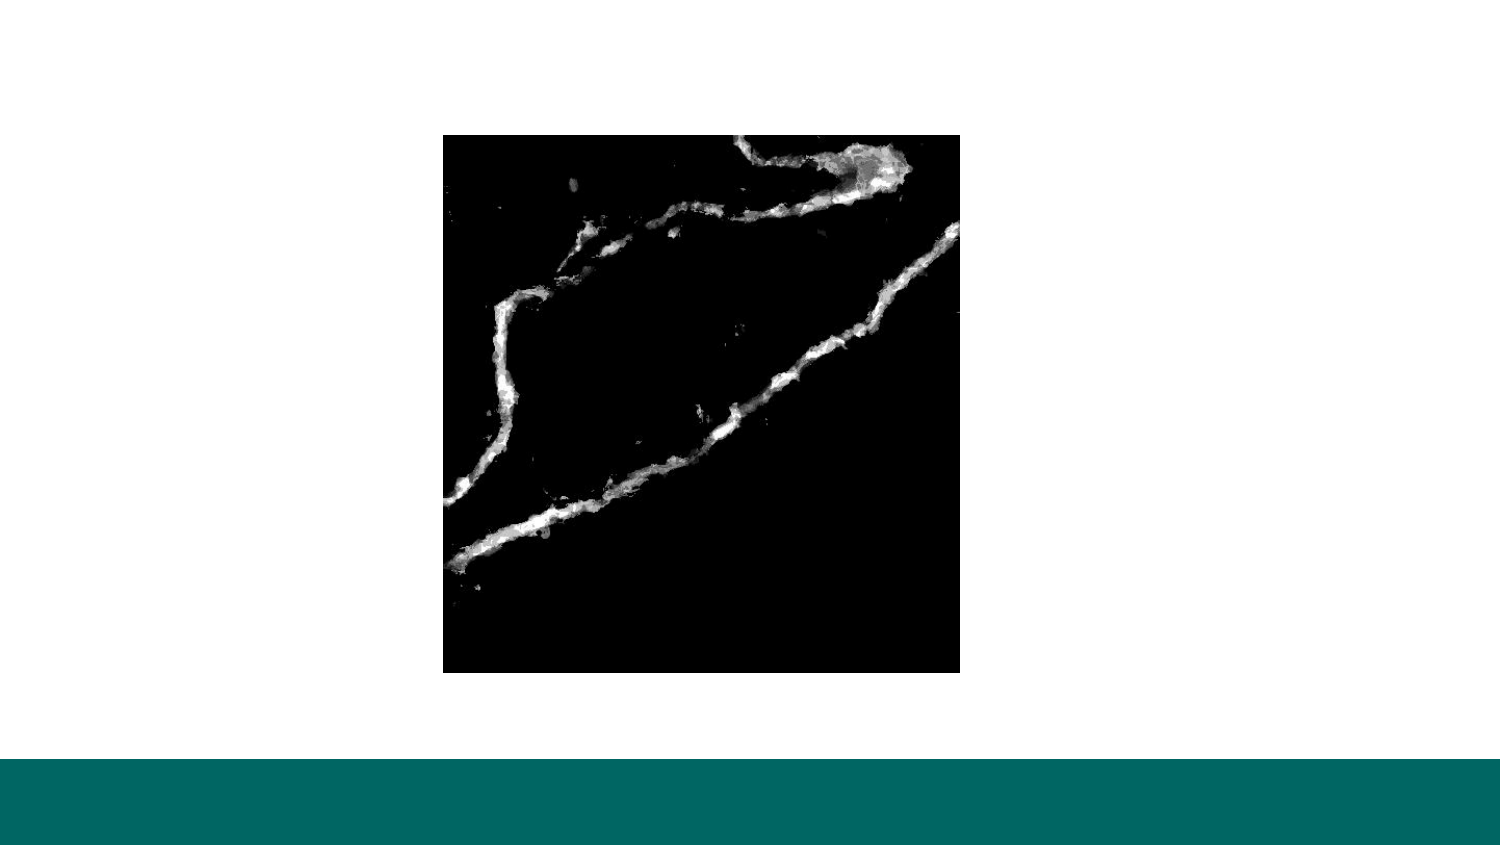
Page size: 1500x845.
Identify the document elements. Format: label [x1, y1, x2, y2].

text_box [442, 135, 961, 674]
